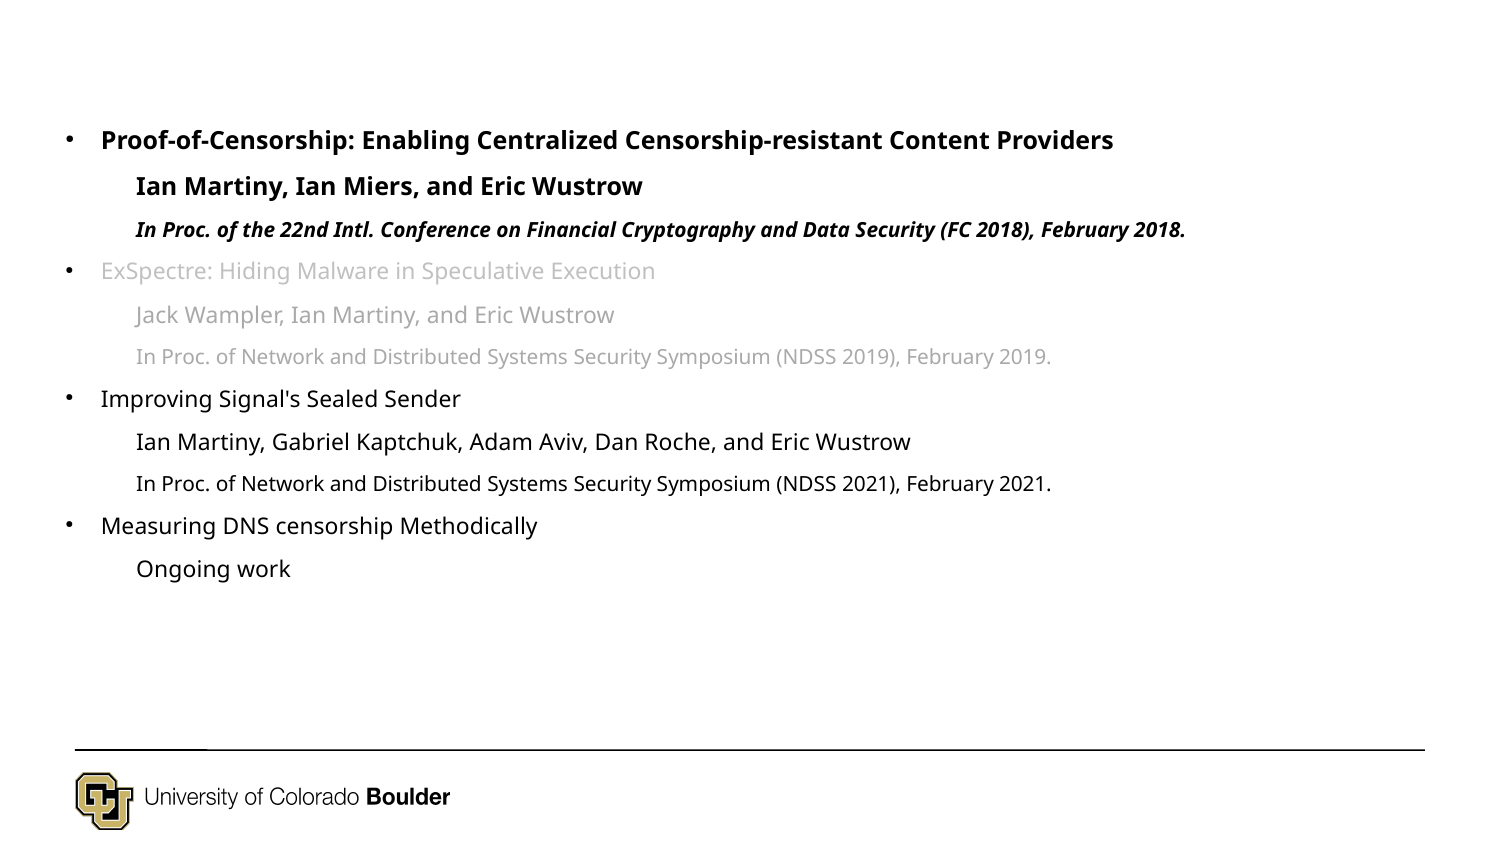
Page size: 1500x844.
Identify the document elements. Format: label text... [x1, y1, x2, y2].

picture [75, 772, 450, 830]
text_box Proof-of-Censorship: Enabling Centralized Censorship-resistant Content Providers Ian Martiny, Ian Miers, and Eric Wustrow In Proc. of the 22nd Intl. Conference on Financial Cryptography and Data Security (FC 2018), February 2018. ExSpectre: Hiding Malware in Speculative Execution Jack Wampler, Ian Martiny, and Eric Wustrow In Proc. of Network and Distributed Systems Security Symposium (NDSS 2019), February 2019. Improving Signal's Sealed Sender Ian Martiny, Gabriel Kaptchuk, Adam Aviv, Dan Roche, and Eric Wustrow In Proc. of Network and Distributed Systems Security Symposium (NDSS 2021), February 2021. Measuring DNS censorship Methodically Ongoing work [15, 105, 1365, 751]
